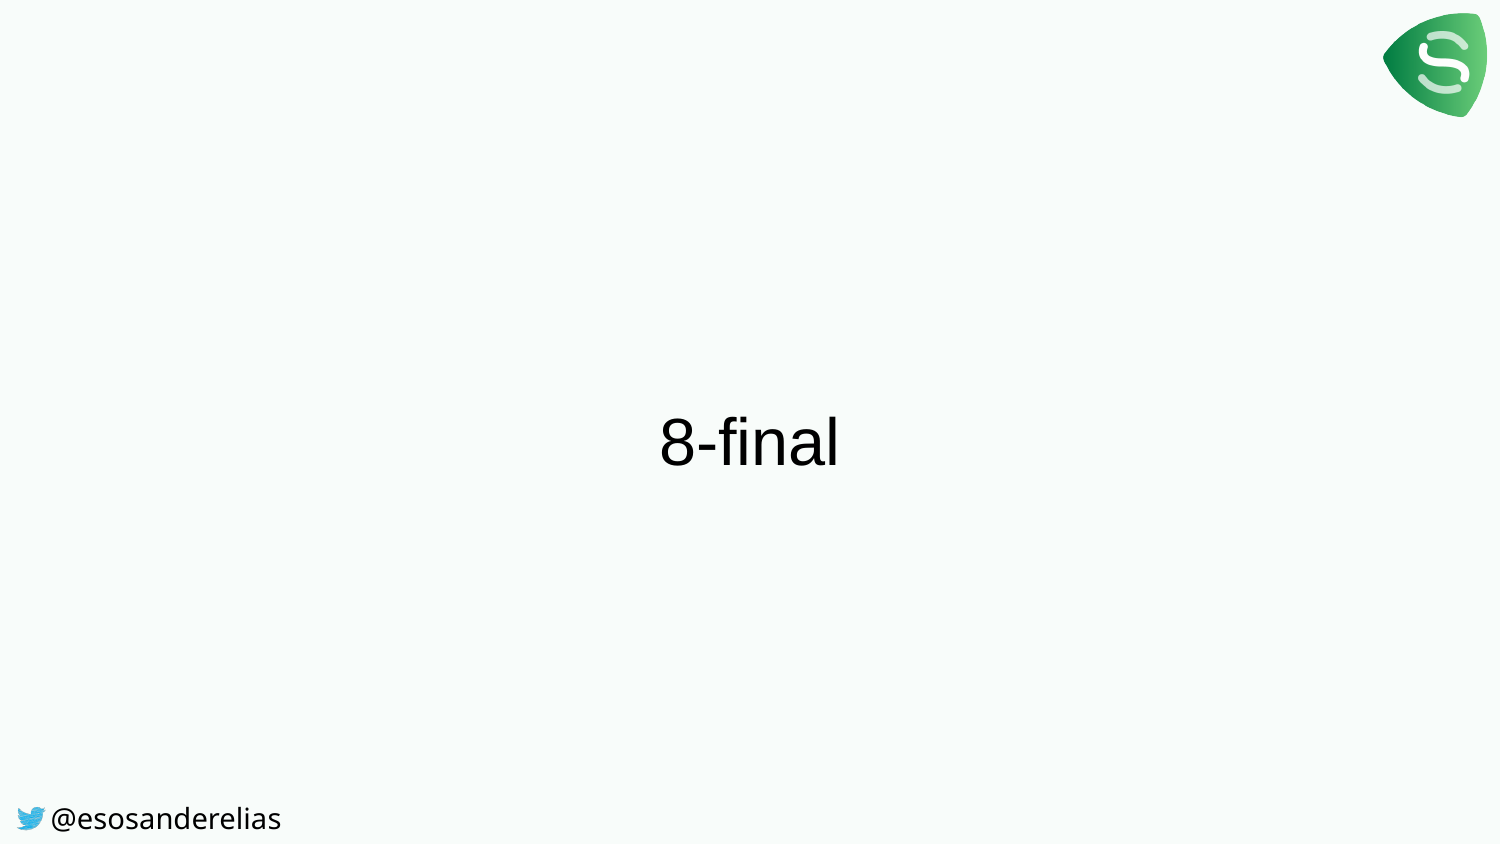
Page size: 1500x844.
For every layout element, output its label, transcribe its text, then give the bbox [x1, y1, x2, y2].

picture [2, 790, 60, 844]
picture [1376, 6, 1494, 124]
text_box 8-final [75, 197, 1425, 687]
